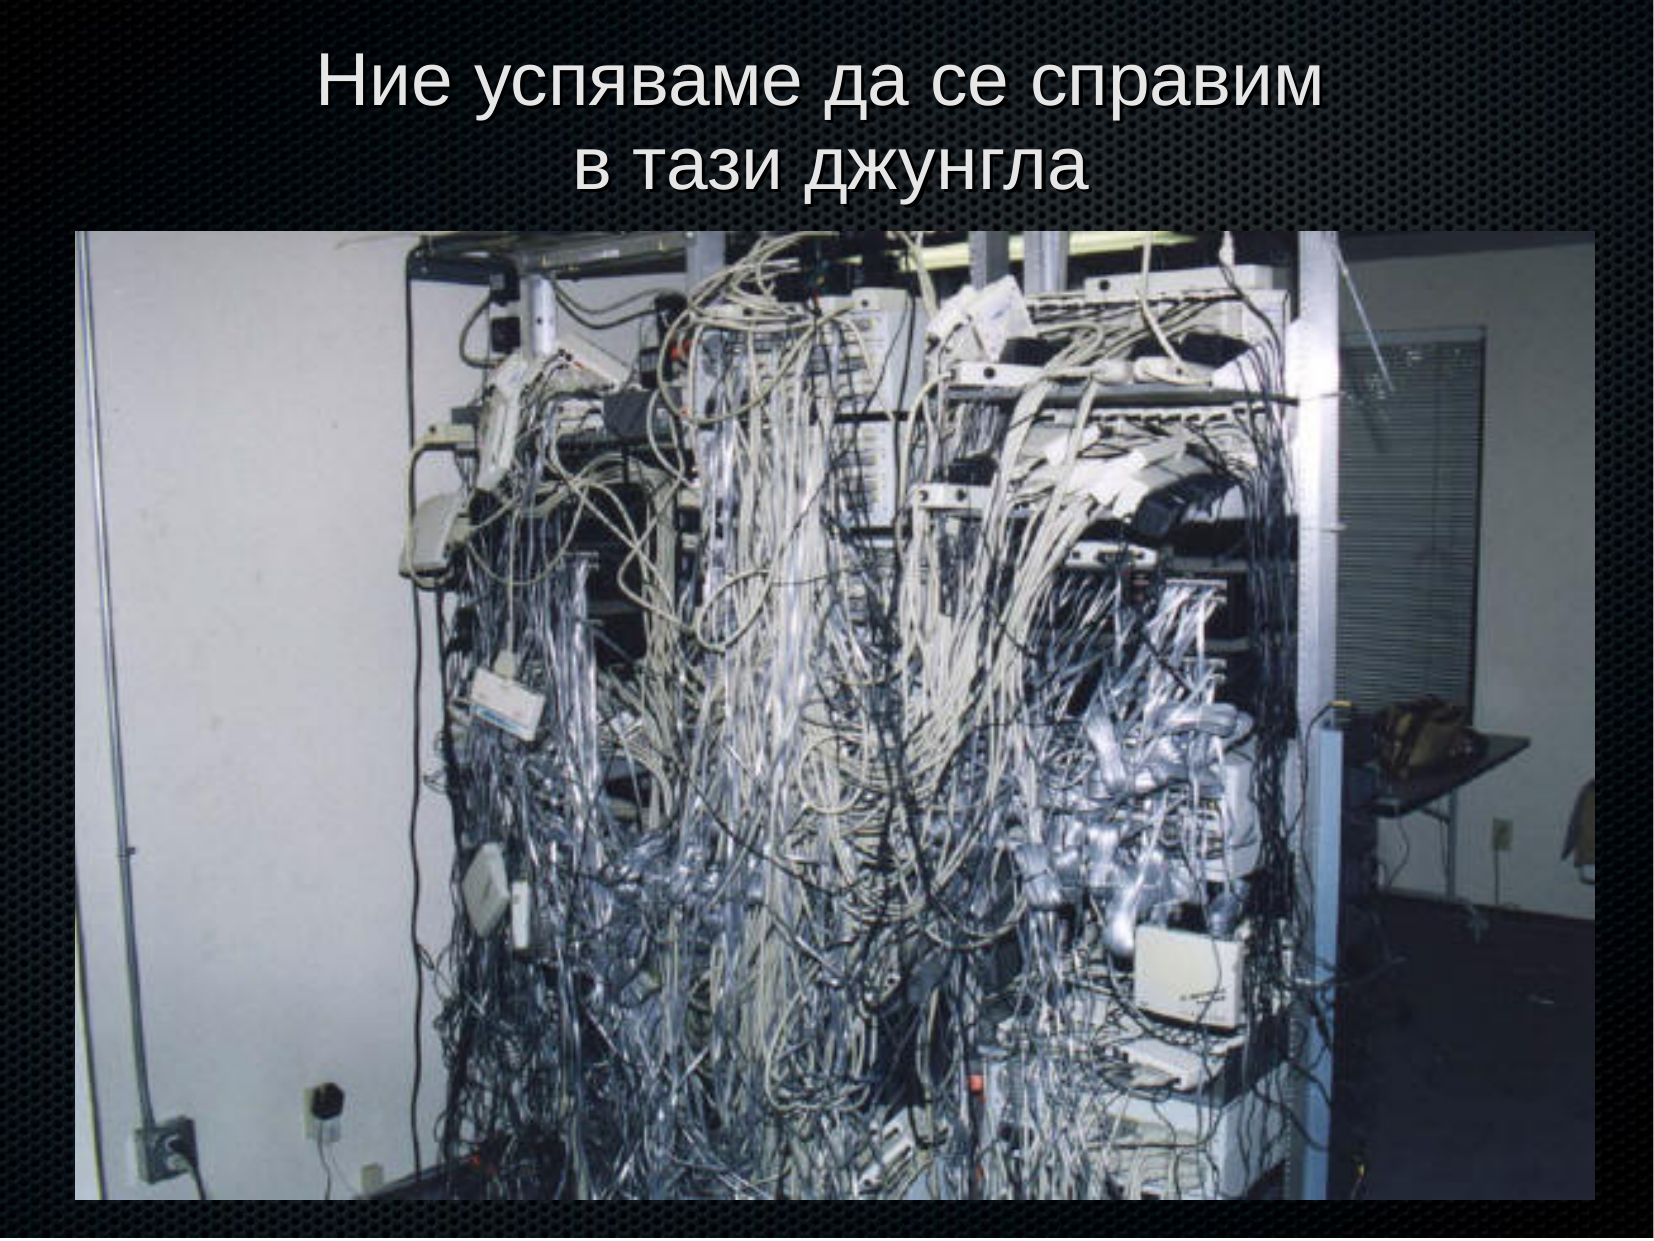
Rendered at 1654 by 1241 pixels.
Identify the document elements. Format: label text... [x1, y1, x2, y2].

title Ние успяваме да се справим в тази джунгла [86, 25, 1576, 218]
picture [0, 0, 1654, 1238]
